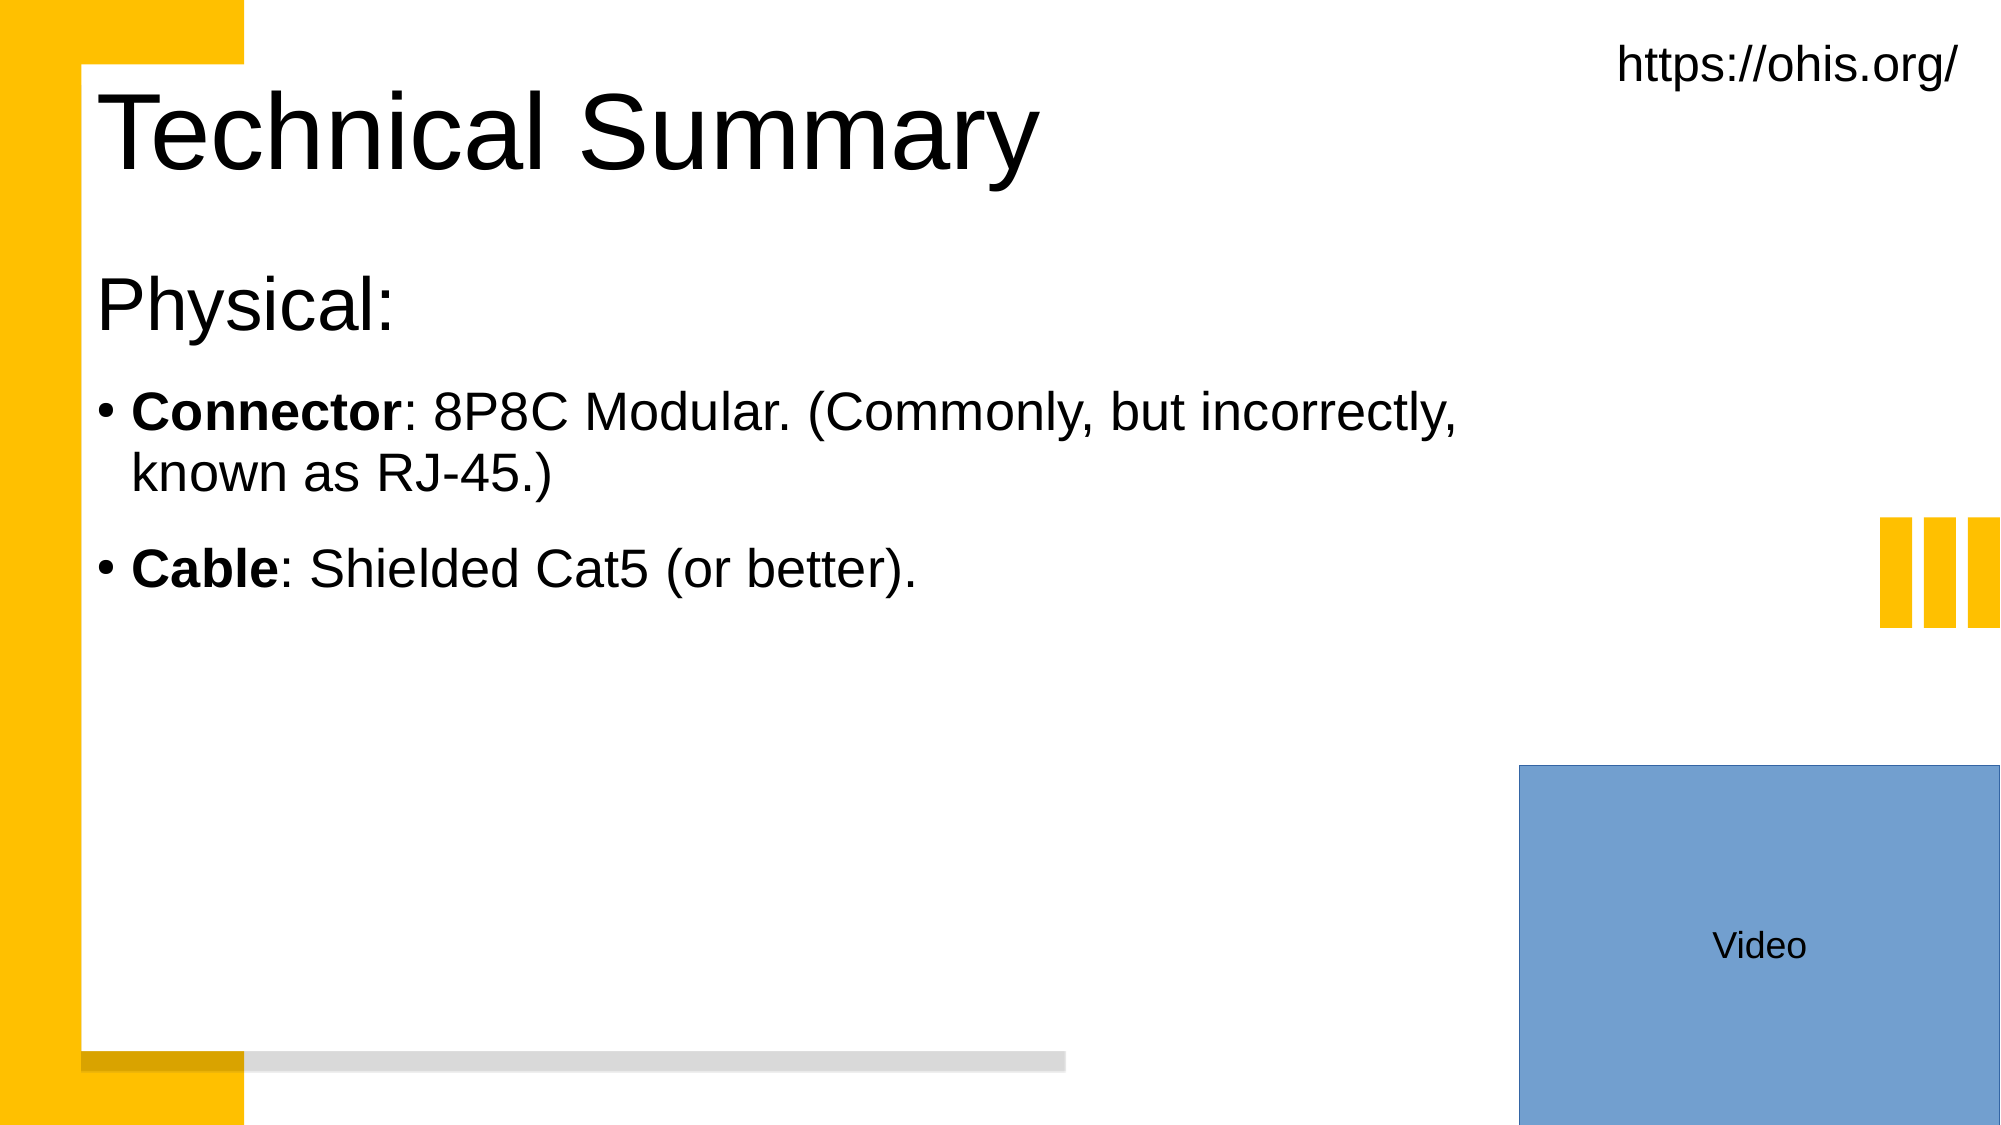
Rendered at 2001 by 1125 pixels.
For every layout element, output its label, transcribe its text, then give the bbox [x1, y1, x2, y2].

text_box Technical Summary [81, 64, 1921, 201]
text_box https://ohis.org/ [1590, 29, 1974, 105]
text_box Video [1519, 765, 2000, 1125]
text_box Physical: Connector: 8P8C Modular. (Commonly, but incorrectly, known as RJ-45.) Cable: Shielded Cat5 (or better). [81, 254, 1516, 1041]
text_box [0, 0, 2000, 1125]
